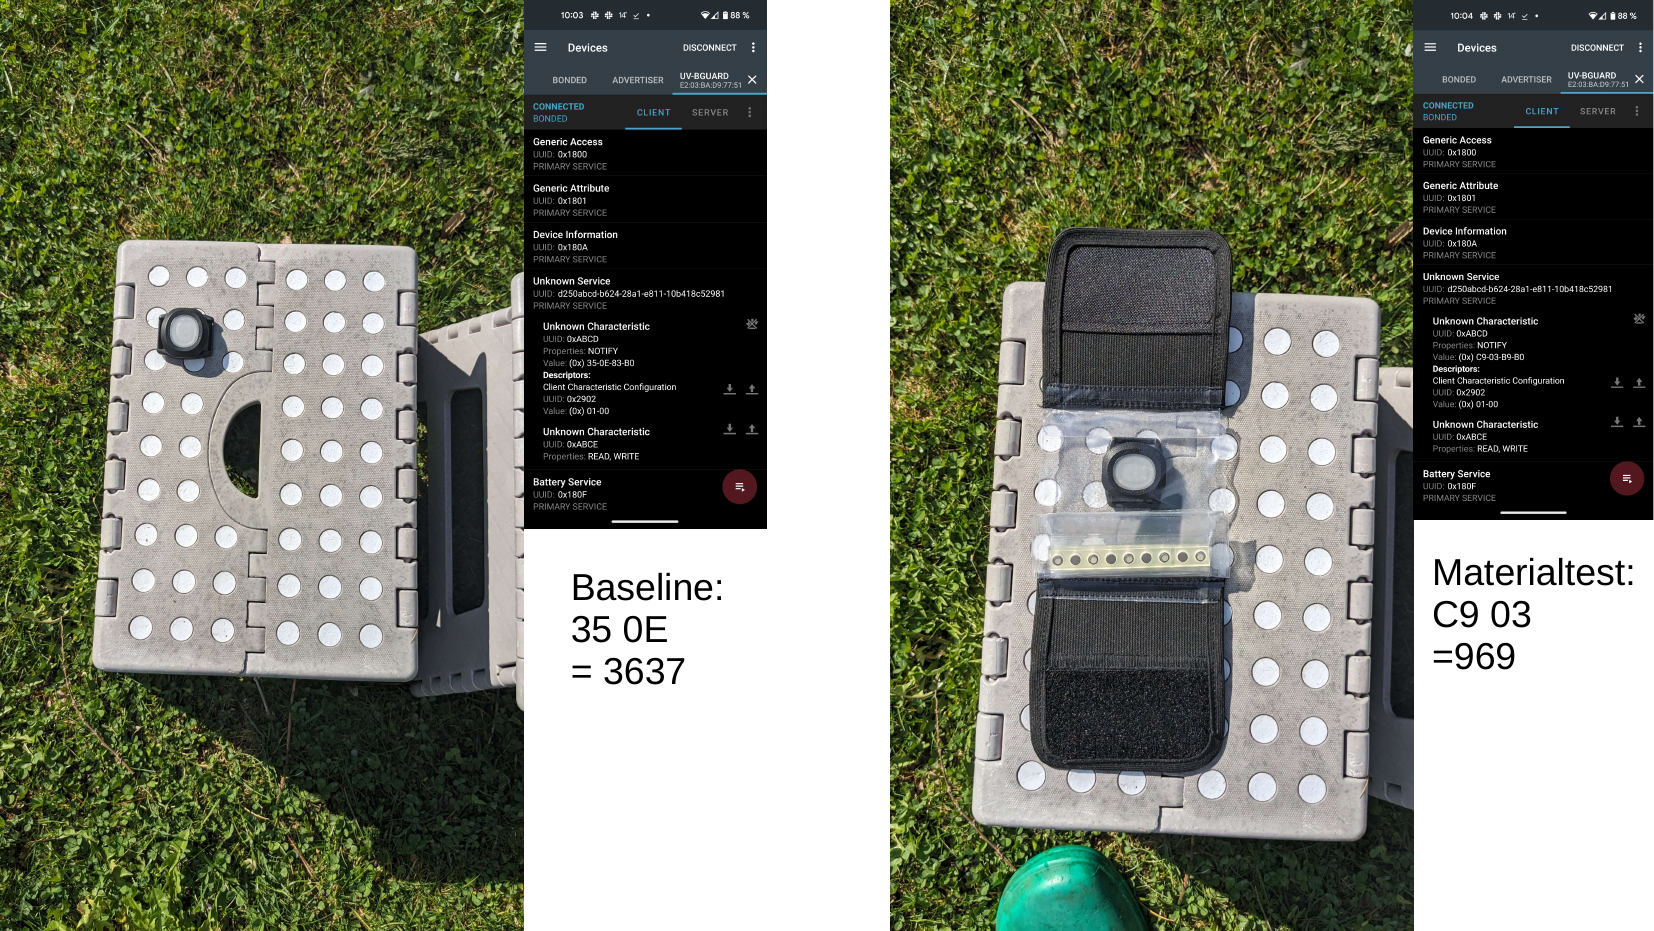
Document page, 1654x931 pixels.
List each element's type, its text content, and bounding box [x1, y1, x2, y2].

text_box Materialtest: C9 03 =969 [1417, 543, 1651, 685]
picture [0, 0, 767, 931]
text_box Baseline: 35 0E = 3637 [556, 558, 740, 700]
picture [890, 0, 1654, 931]
